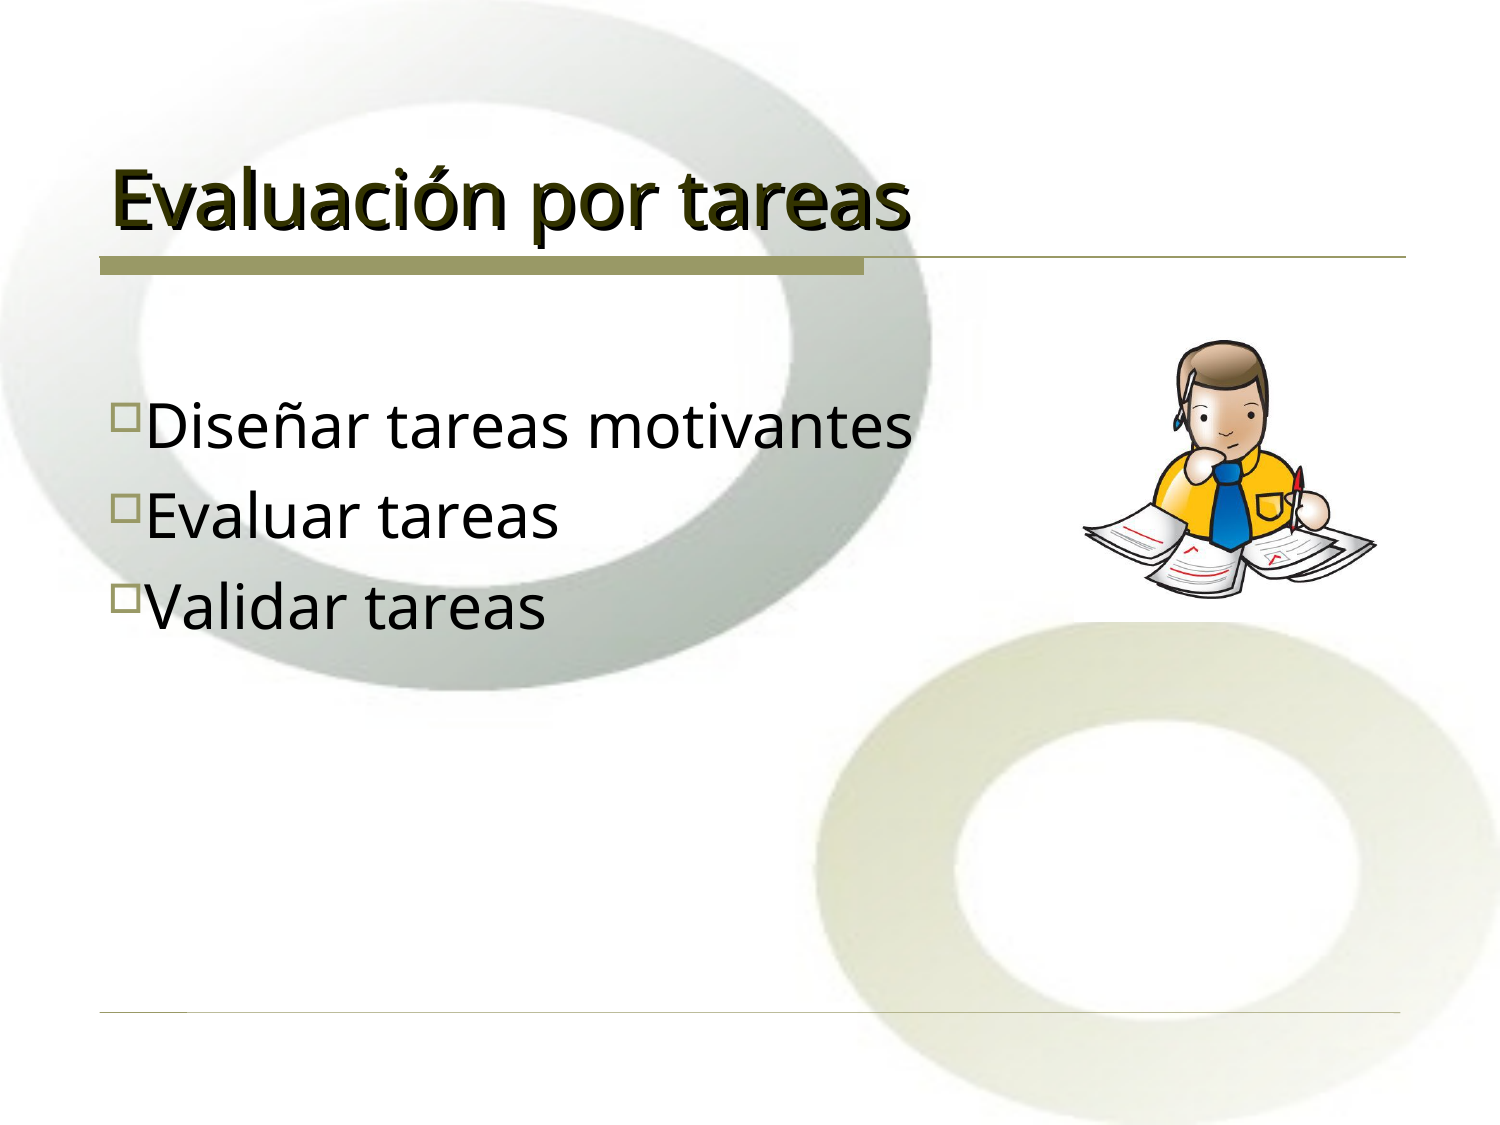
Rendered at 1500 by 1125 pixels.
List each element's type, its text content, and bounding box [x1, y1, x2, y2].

list Diseñar tareas motivantes Evaluar tareas Validar tareas [92, 287, 1353, 1013]
picture [0, 0, 1500, 1125]
title Evaluación por tareas [94, 50, 1407, 250]
